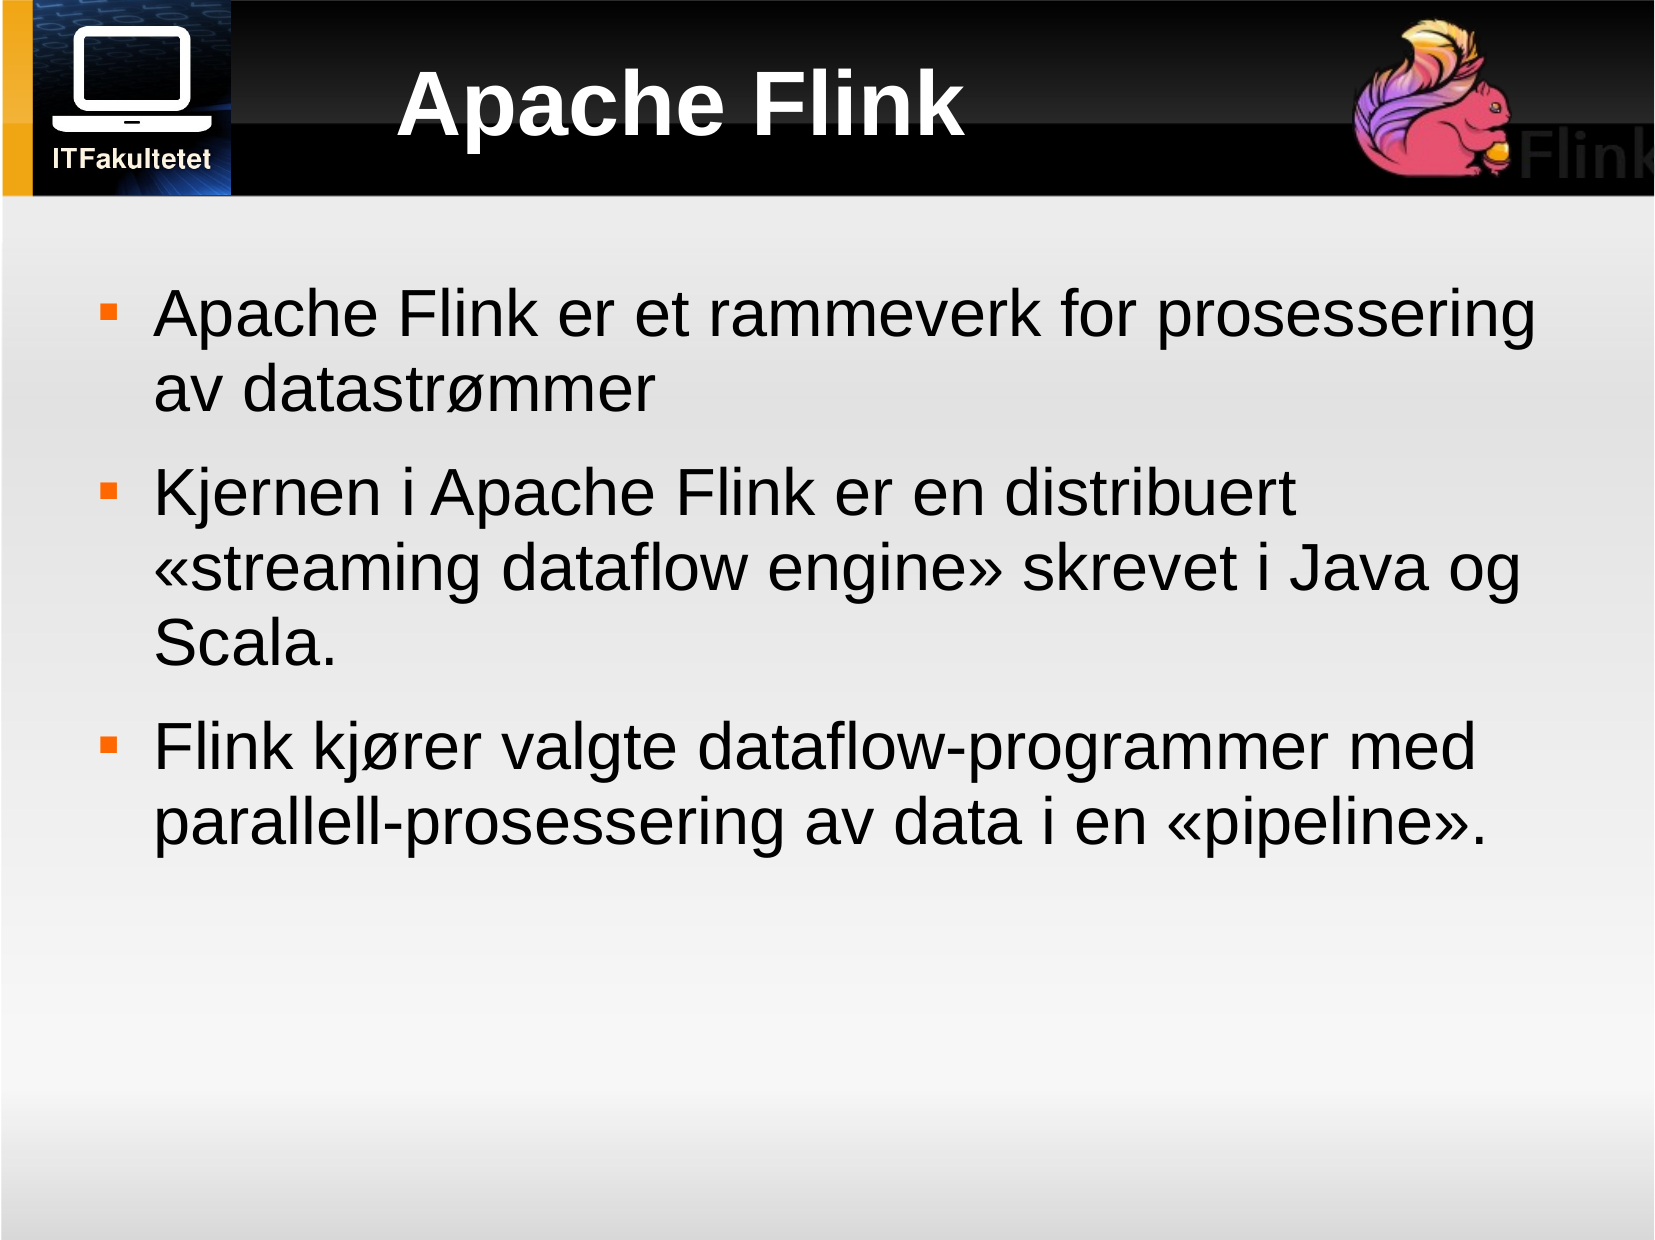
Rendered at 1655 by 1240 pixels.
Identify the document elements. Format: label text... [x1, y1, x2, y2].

title Apache Flink [318, 47, 1022, 160]
picture [3, 0, 1655, 1238]
list Apache Flink er et rammeverk for prosessering av datastrømmer Kjernen i Apache Flink er en distribuert «streaming dataflow engine» skrevet i Java og Scala. Flink kjører valgte dataflow-programmer med parallell-prosessering av data i en «pipeline». [82, 276, 1572, 961]
